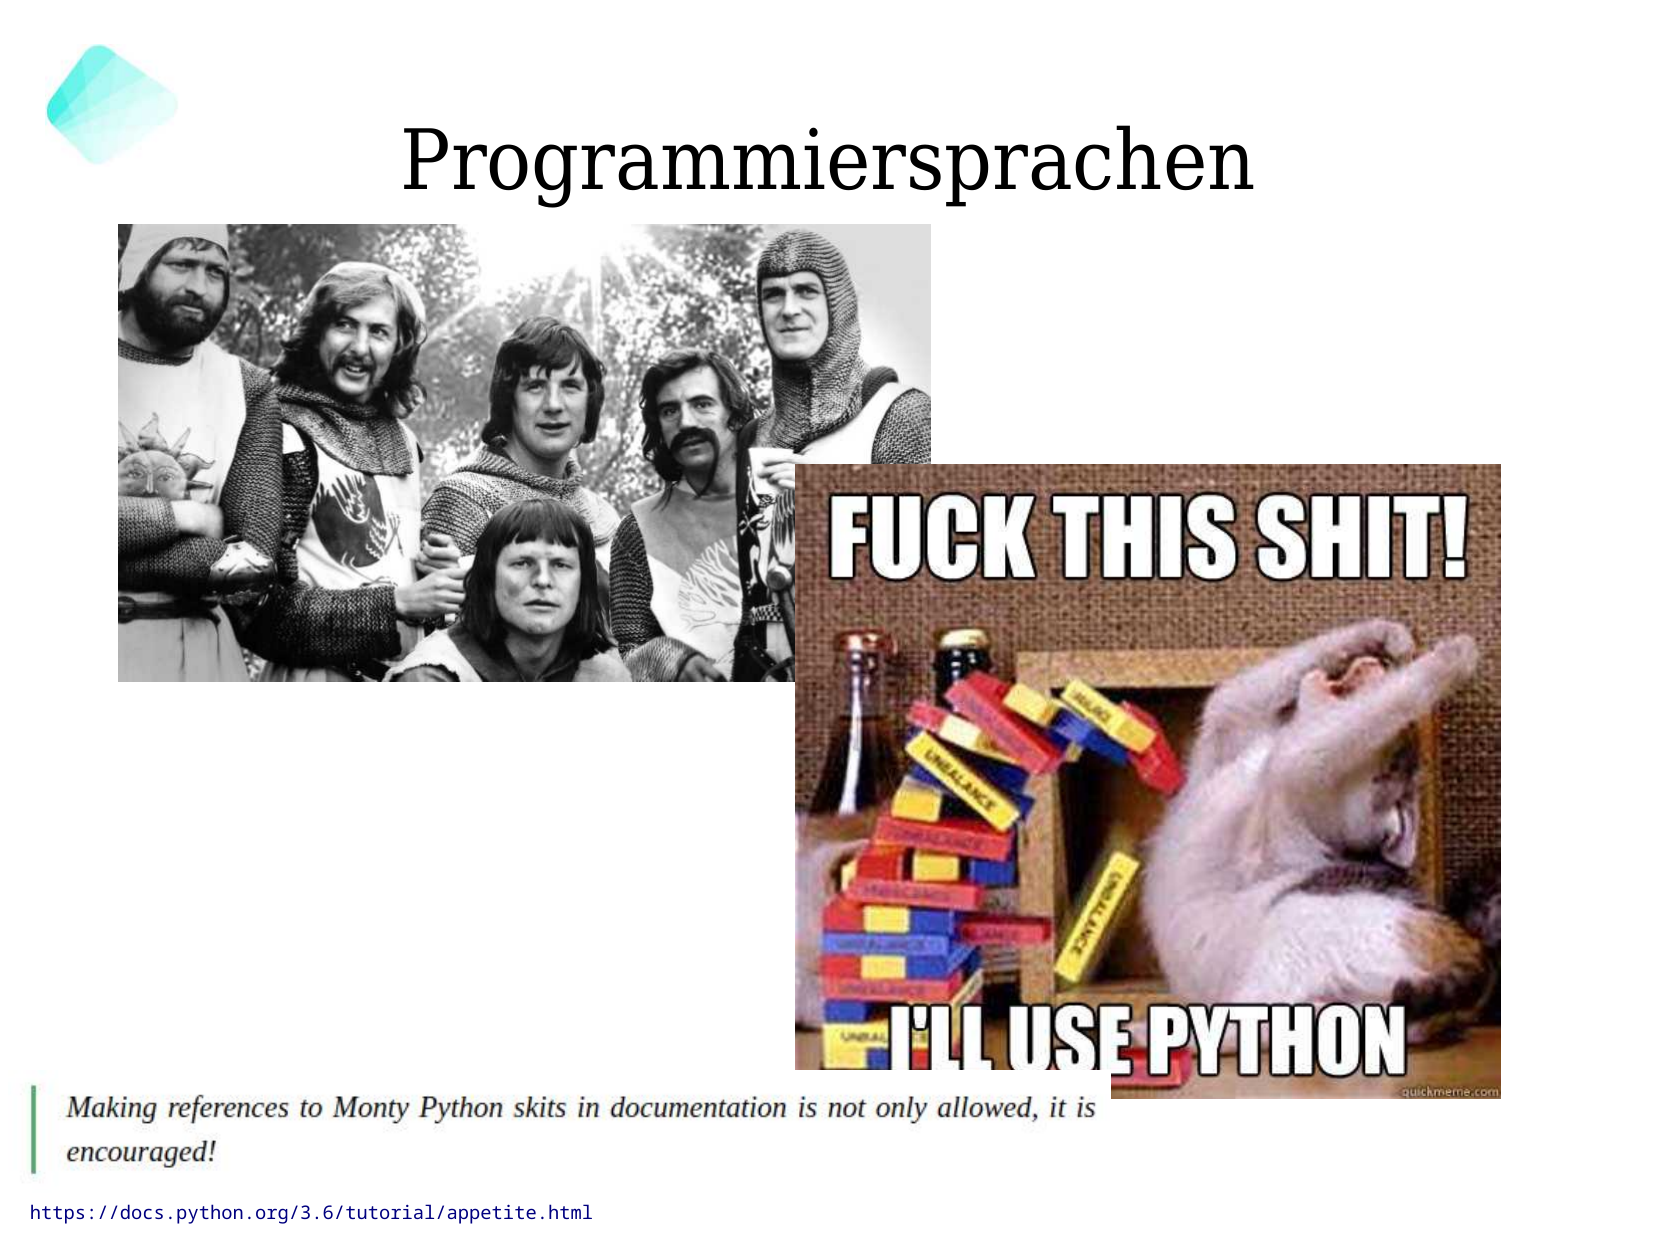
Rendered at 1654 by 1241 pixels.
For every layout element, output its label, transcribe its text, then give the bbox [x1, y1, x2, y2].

text_box https://docs.python.org/3.6/tutorial/appetite.html [15, 1192, 1120, 1231]
text_box Programmiersprachen [385, 105, 1276, 314]
picture [45, 44, 181, 167]
picture [8, 224, 1501, 1193]
